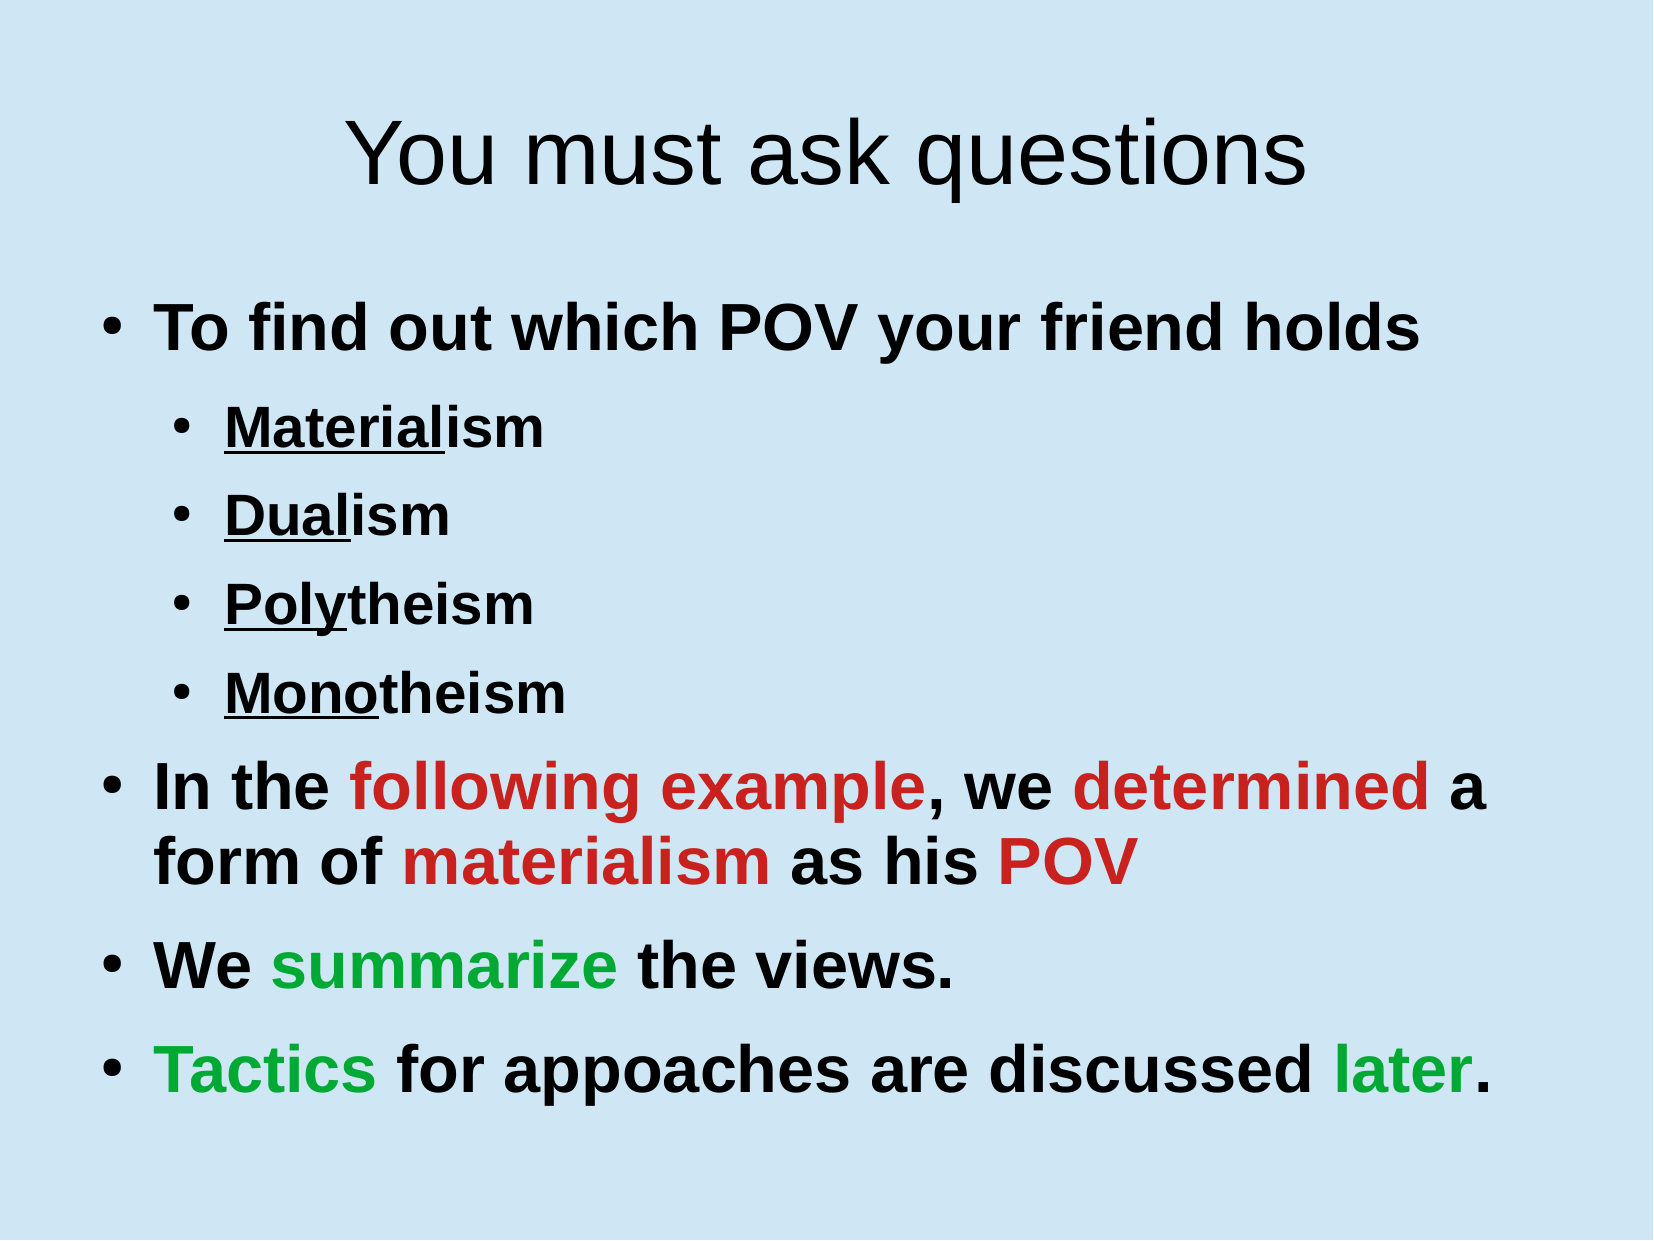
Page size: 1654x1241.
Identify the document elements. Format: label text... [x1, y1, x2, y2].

list To find out which POV your friend holds Materialism Dualism Polytheism Monotheism In the following example, we determined a form of materialism as his POV We summarize the views. Tactics for appoaches are discussed later. [82, 290, 1571, 1108]
title You must ask questions [82, 49, 1571, 257]
